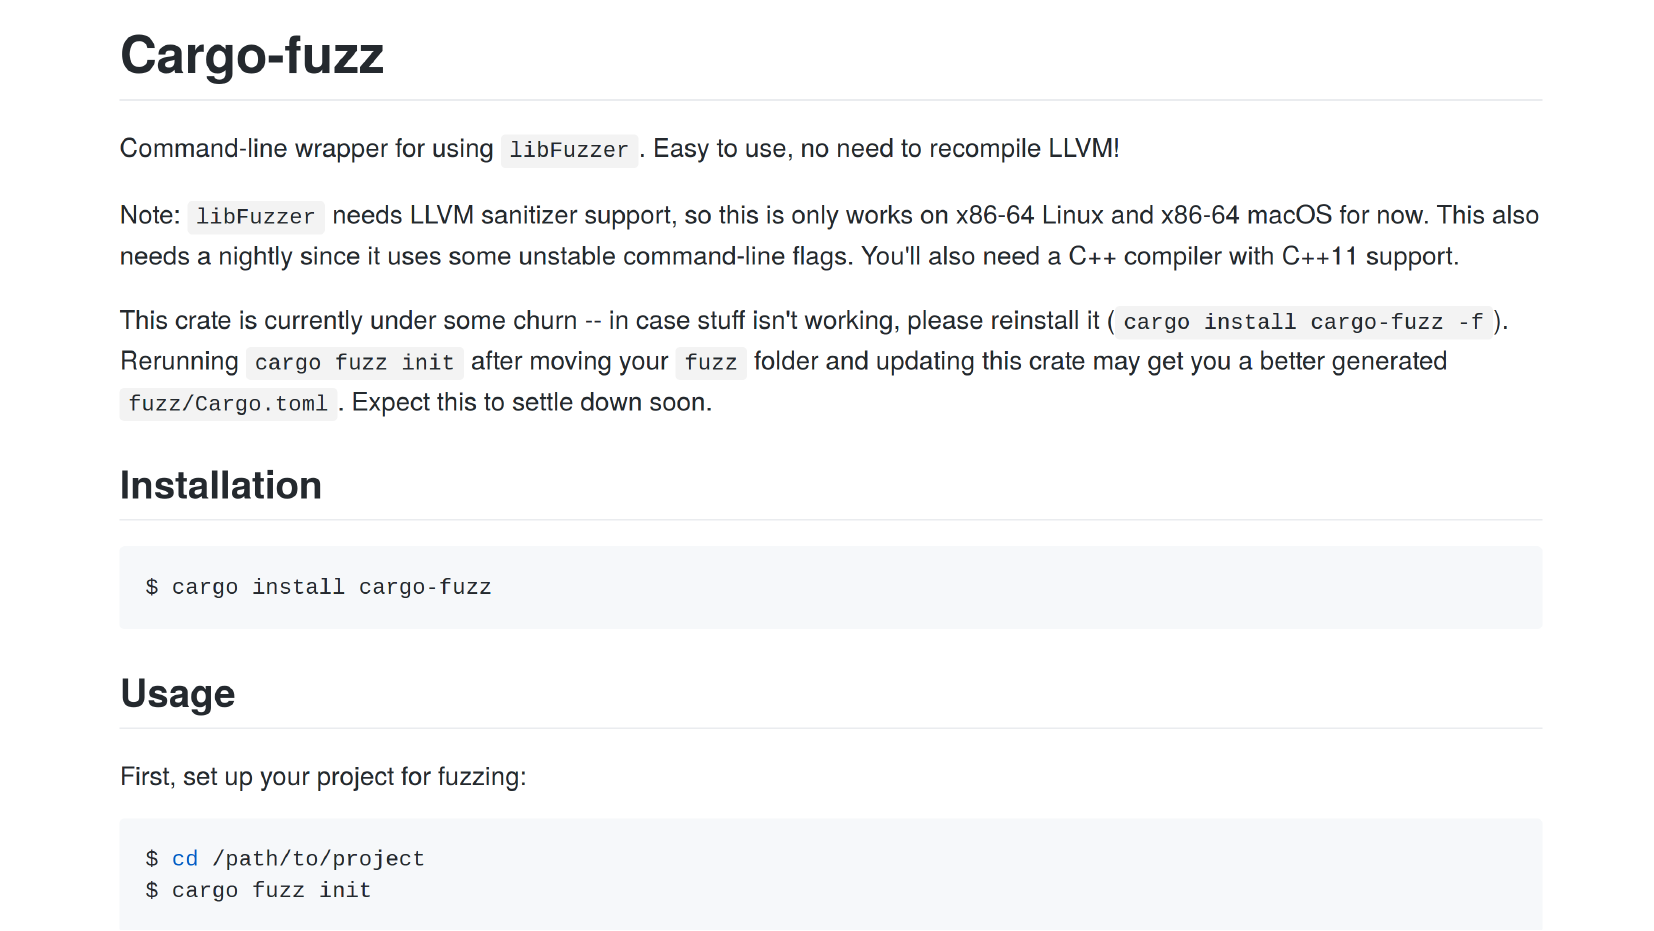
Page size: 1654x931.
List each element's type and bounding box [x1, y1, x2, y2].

picture [106, 0, 1549, 930]
